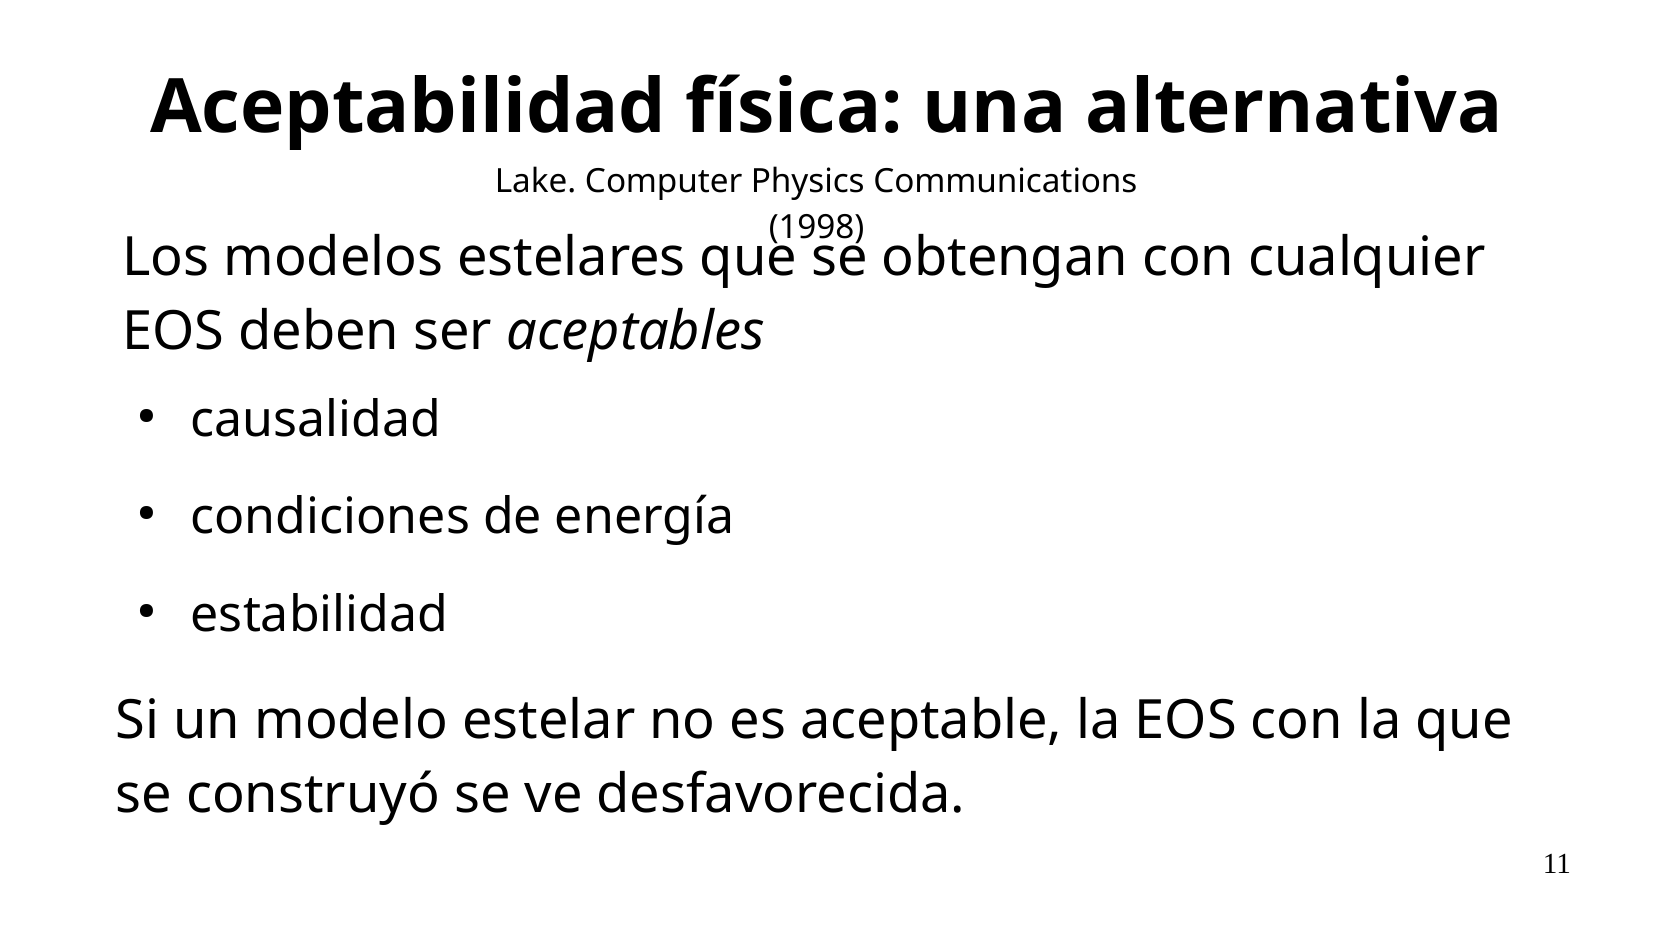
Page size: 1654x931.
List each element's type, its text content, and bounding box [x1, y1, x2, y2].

title Aceptabilidad física: una alternativa [82, 25, 1571, 181]
list Los modelos estelares que se obtengan con cualquier EOS deben ser aceptables [51, 217, 1585, 393]
text_box Lake. Computer Physics Communications (1998) [480, 150, 1246, 211]
list Si un modelo estelar no es aceptable, la EOS con la que se construyó se ve desfavorecida. [45, 680, 1579, 856]
list causalidad condiciones de energía estabilidad [120, 382, 1609, 661]
